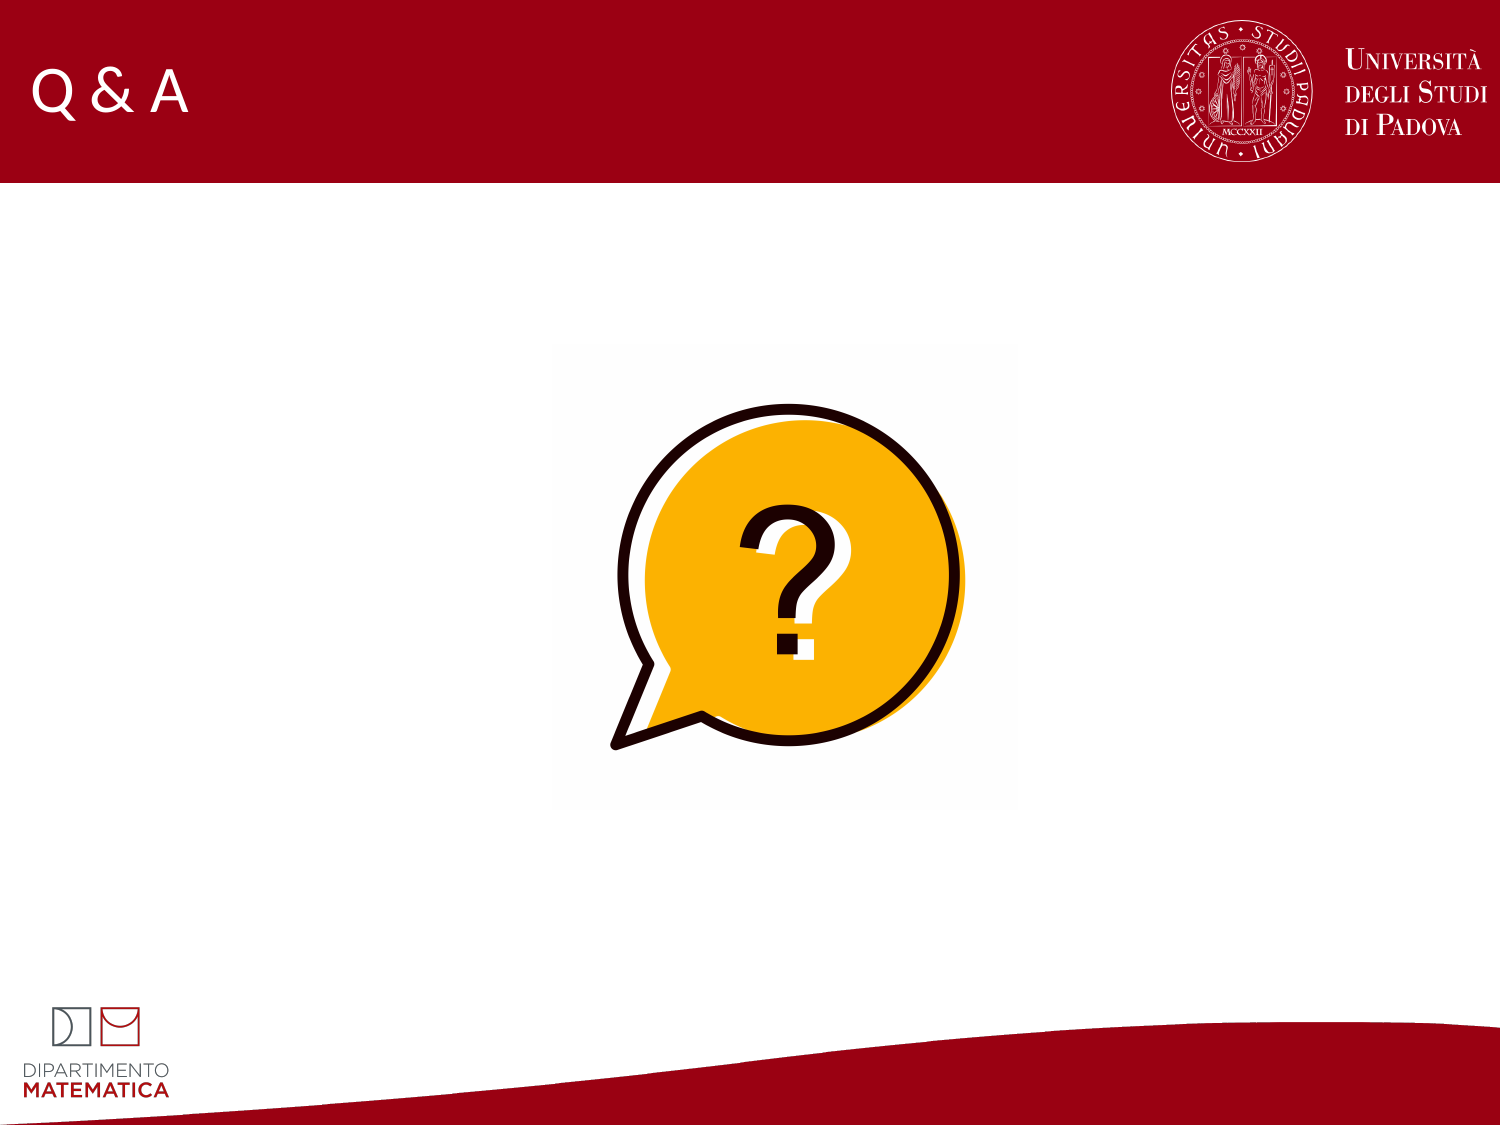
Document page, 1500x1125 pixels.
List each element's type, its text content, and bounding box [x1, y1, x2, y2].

title Q & A [0, 0, 1159, 183]
picture [1171, 20, 1487, 162]
picture [0, 1007, 1500, 1125]
picture [552, 344, 1018, 811]
